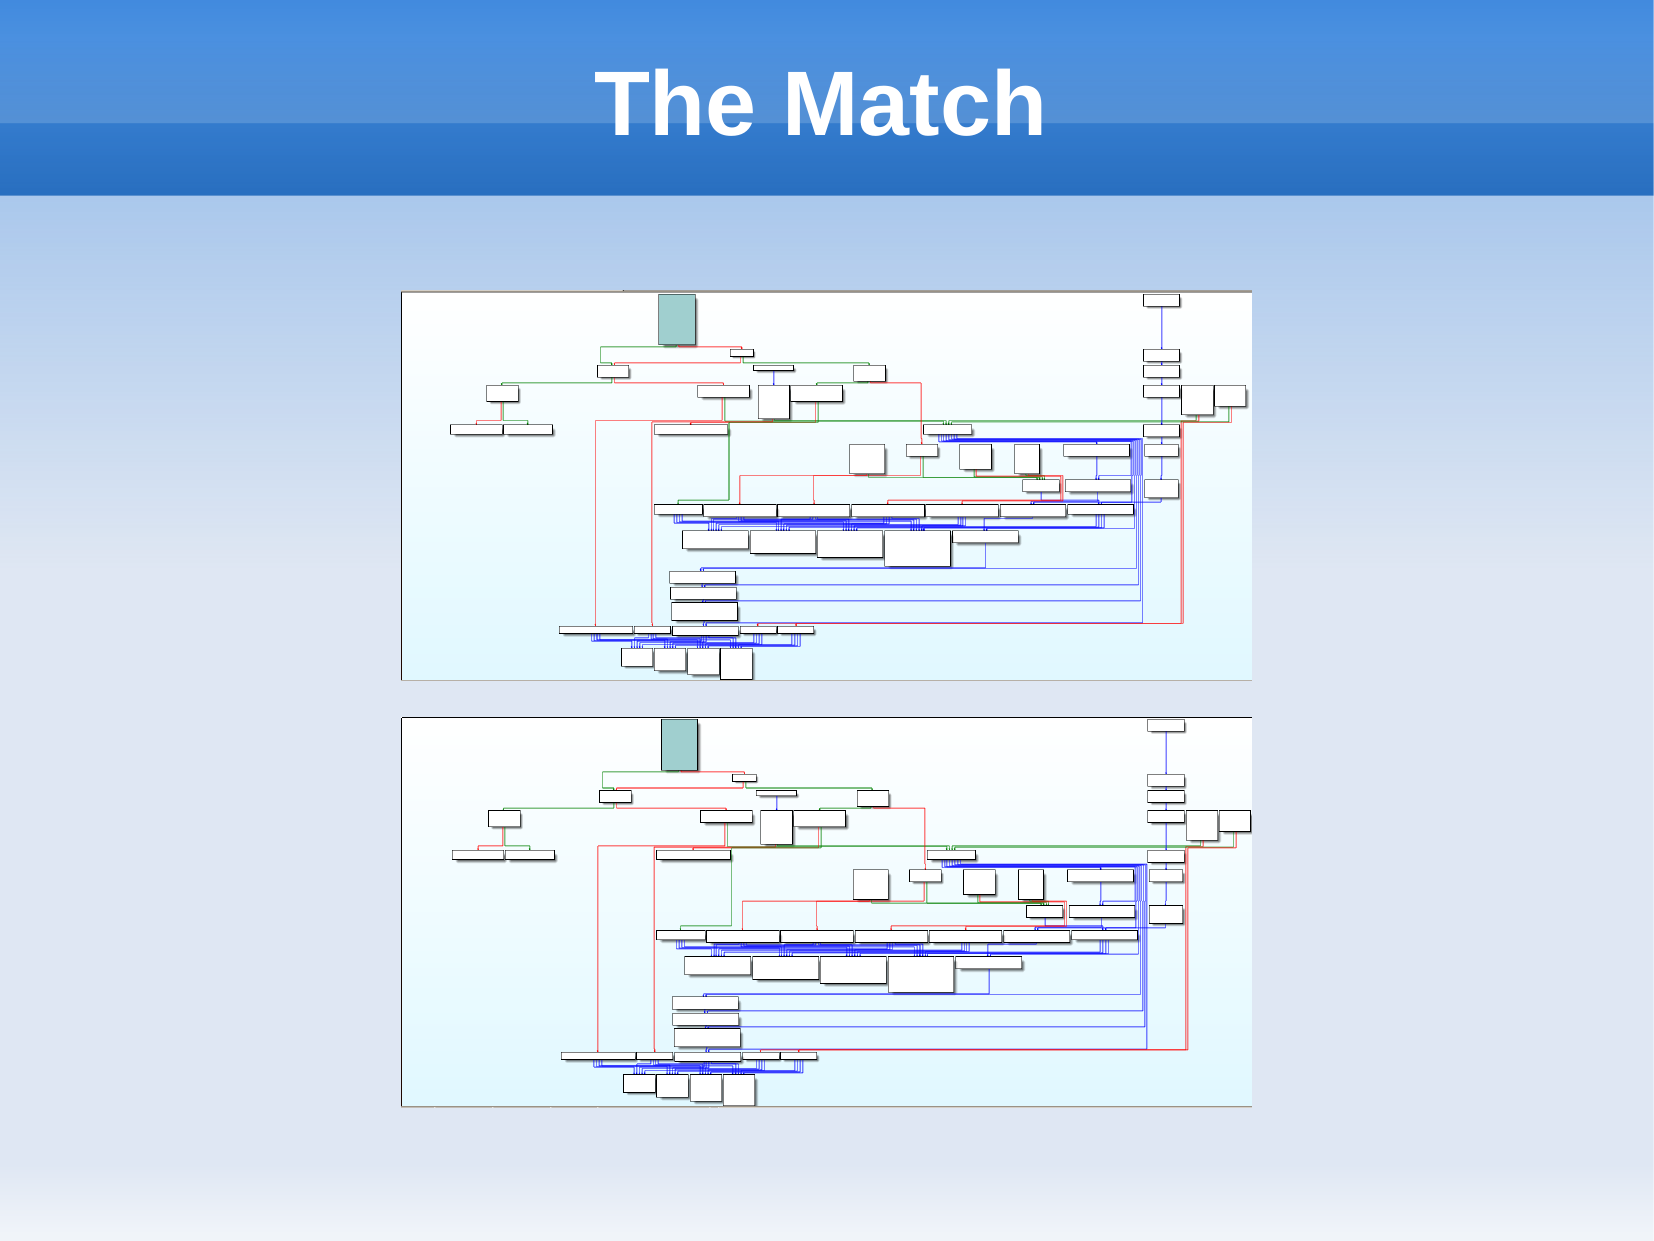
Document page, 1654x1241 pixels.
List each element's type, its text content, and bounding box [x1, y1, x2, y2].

title The Match [76, 0, 1565, 208]
picture [0, 0, 1654, 1241]
